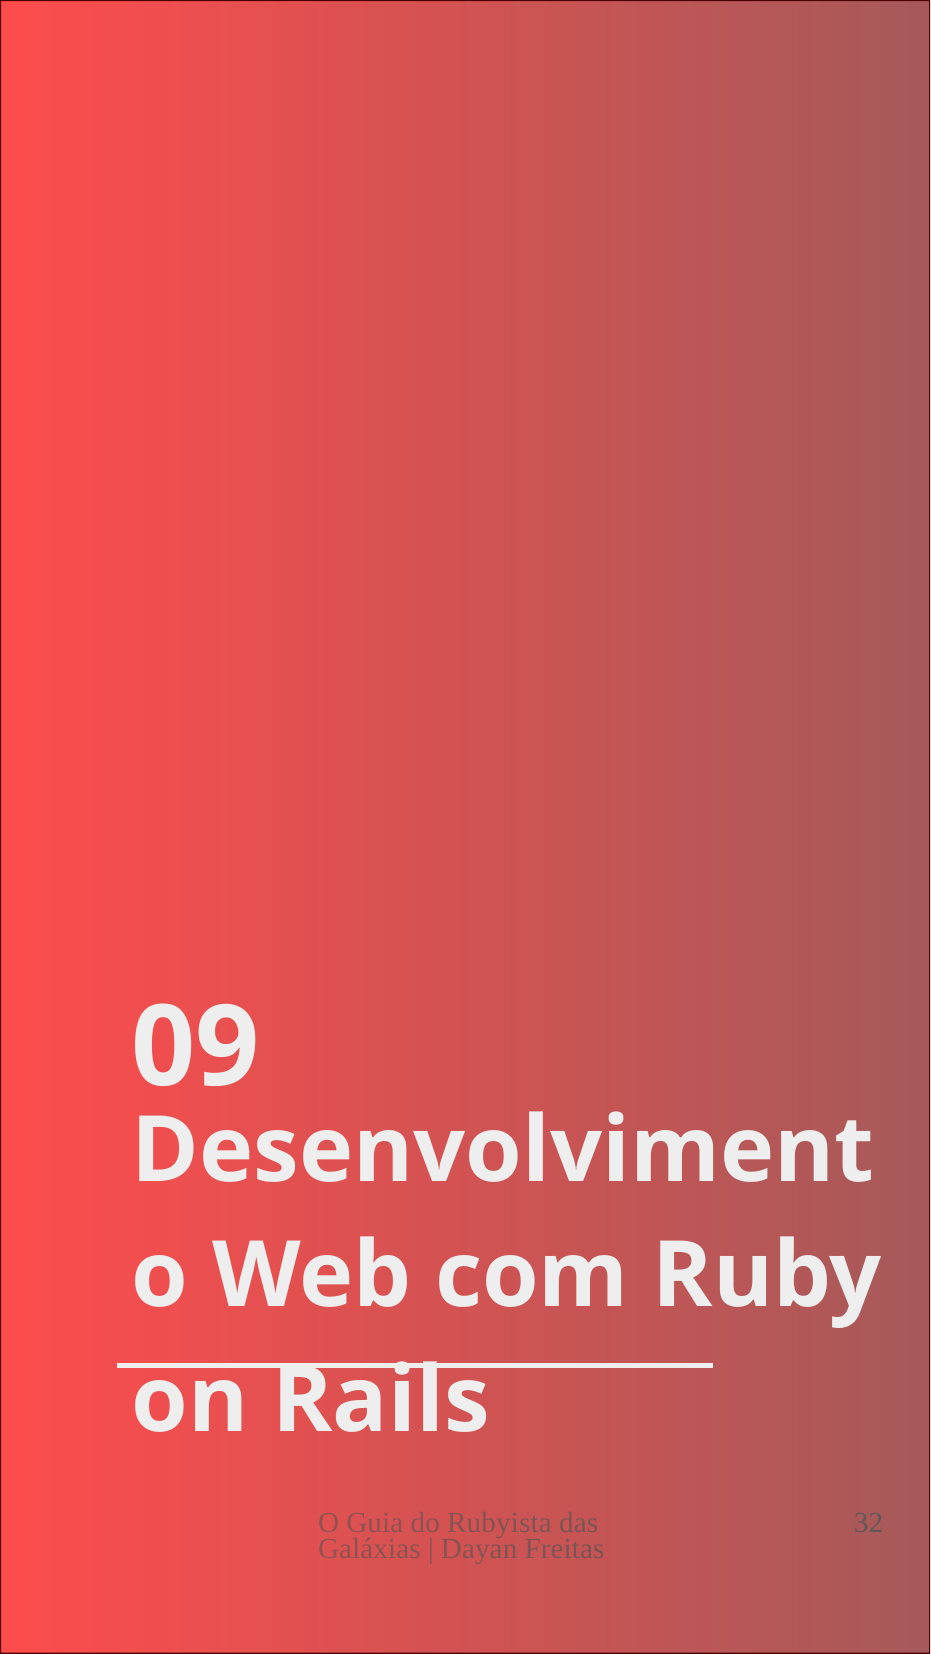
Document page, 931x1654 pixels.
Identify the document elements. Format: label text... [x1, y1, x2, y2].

text_box [0, 0, 931, 1654]
text_box Desenvolvimento Web com Ruby on Rails [302, 1076, 909, 1367]
text_box 09 [116, 957, 302, 1434]
